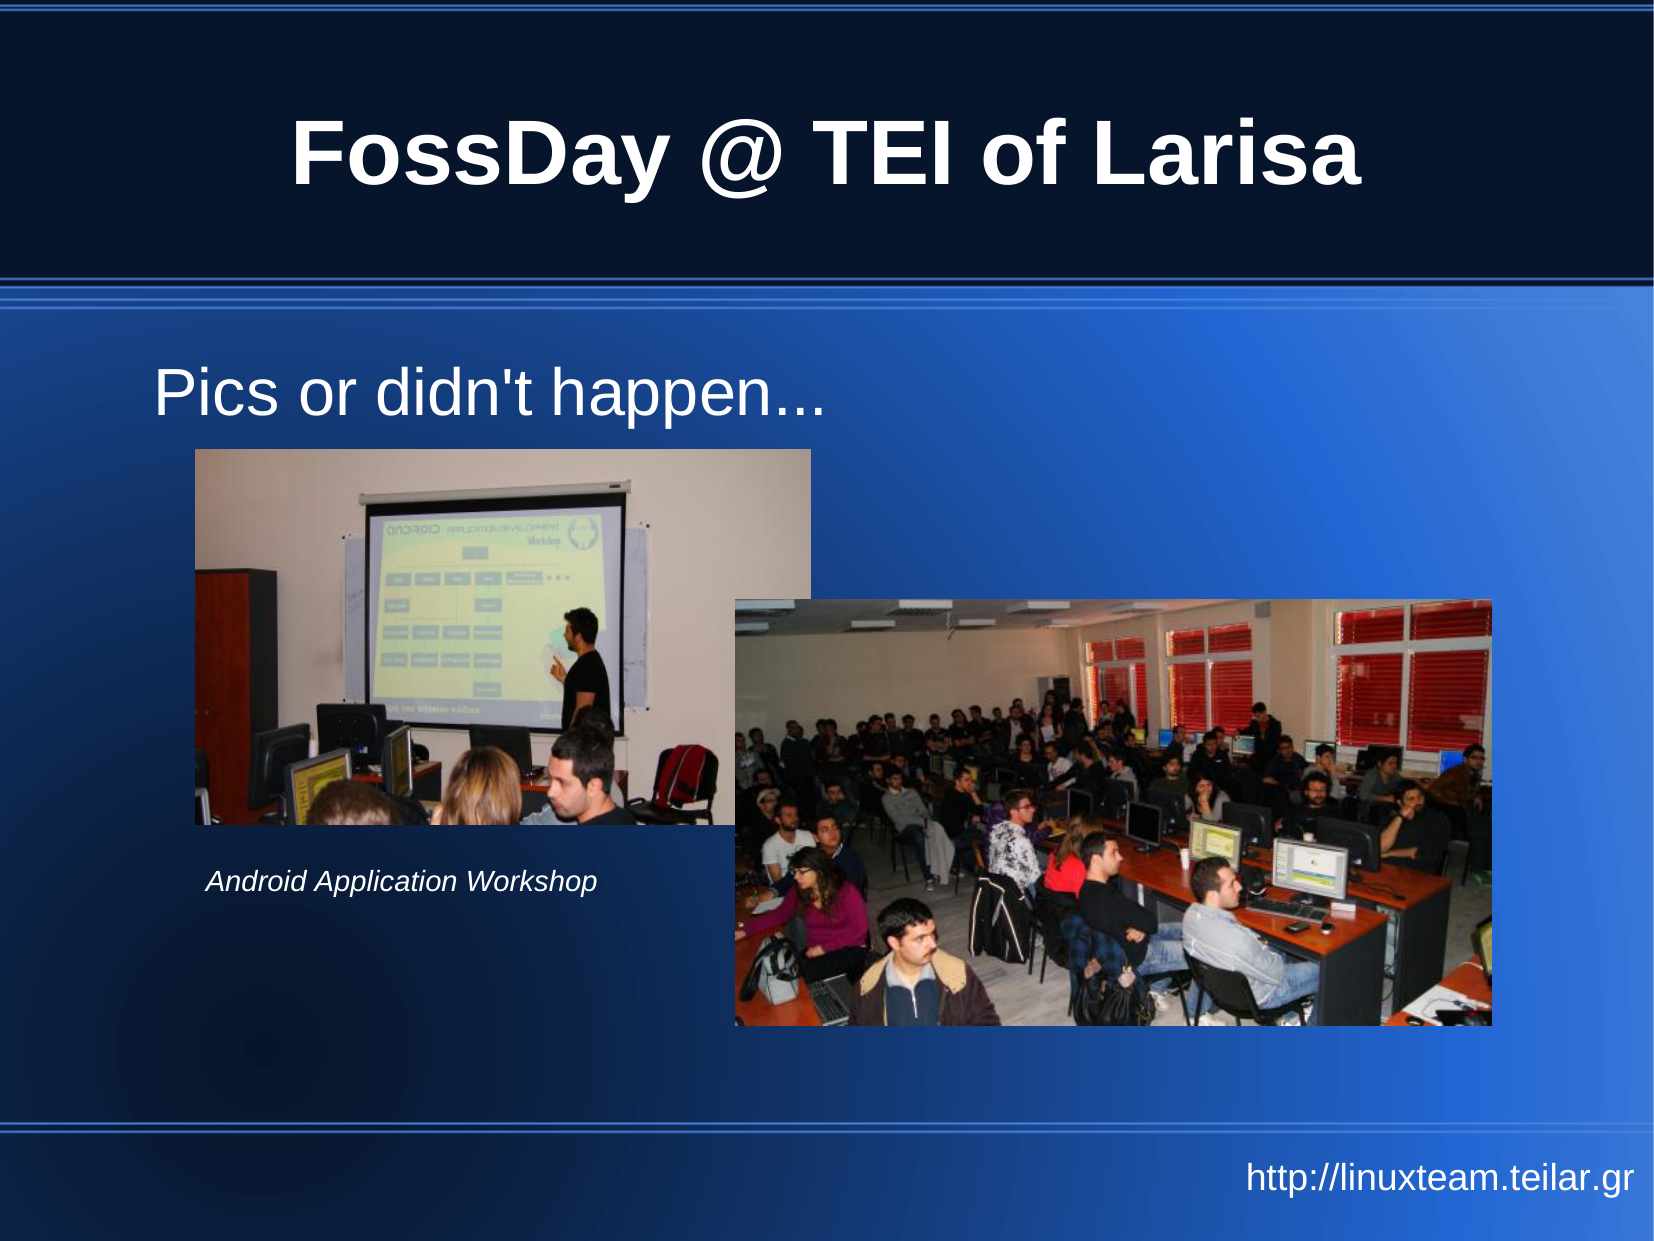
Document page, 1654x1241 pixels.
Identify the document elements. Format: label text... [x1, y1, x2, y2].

title FossDay @ TEI of Larisa [82, 49, 1571, 257]
picture [0, 0, 1654, 1241]
text_box http://linuxteam.teilar.gr [1200, 1155, 1636, 1201]
list Android Application Workshop [135, 865, 735, 961]
list Pics or didn't happen... [82, 355, 1571, 451]
